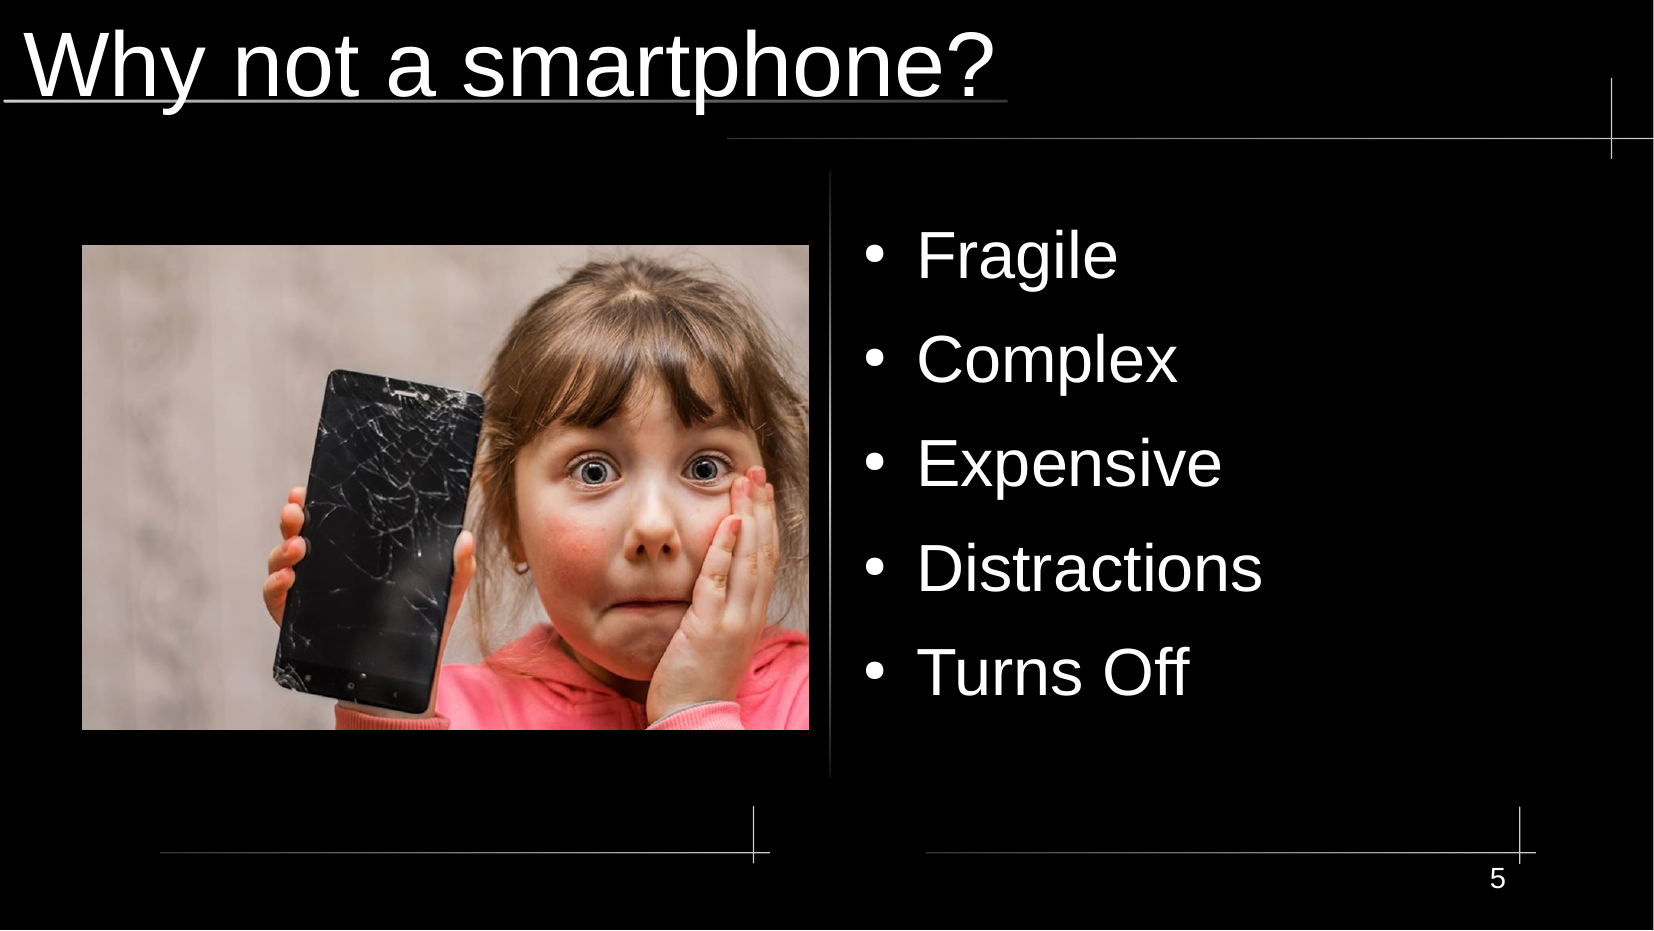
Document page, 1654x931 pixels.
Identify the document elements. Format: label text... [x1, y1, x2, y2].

picture [82, 245, 809, 730]
title Why not a smartphone? [23, 11, 1589, 119]
list Fragile Complex Expensive Distractions Turns Off [845, 217, 1572, 758]
